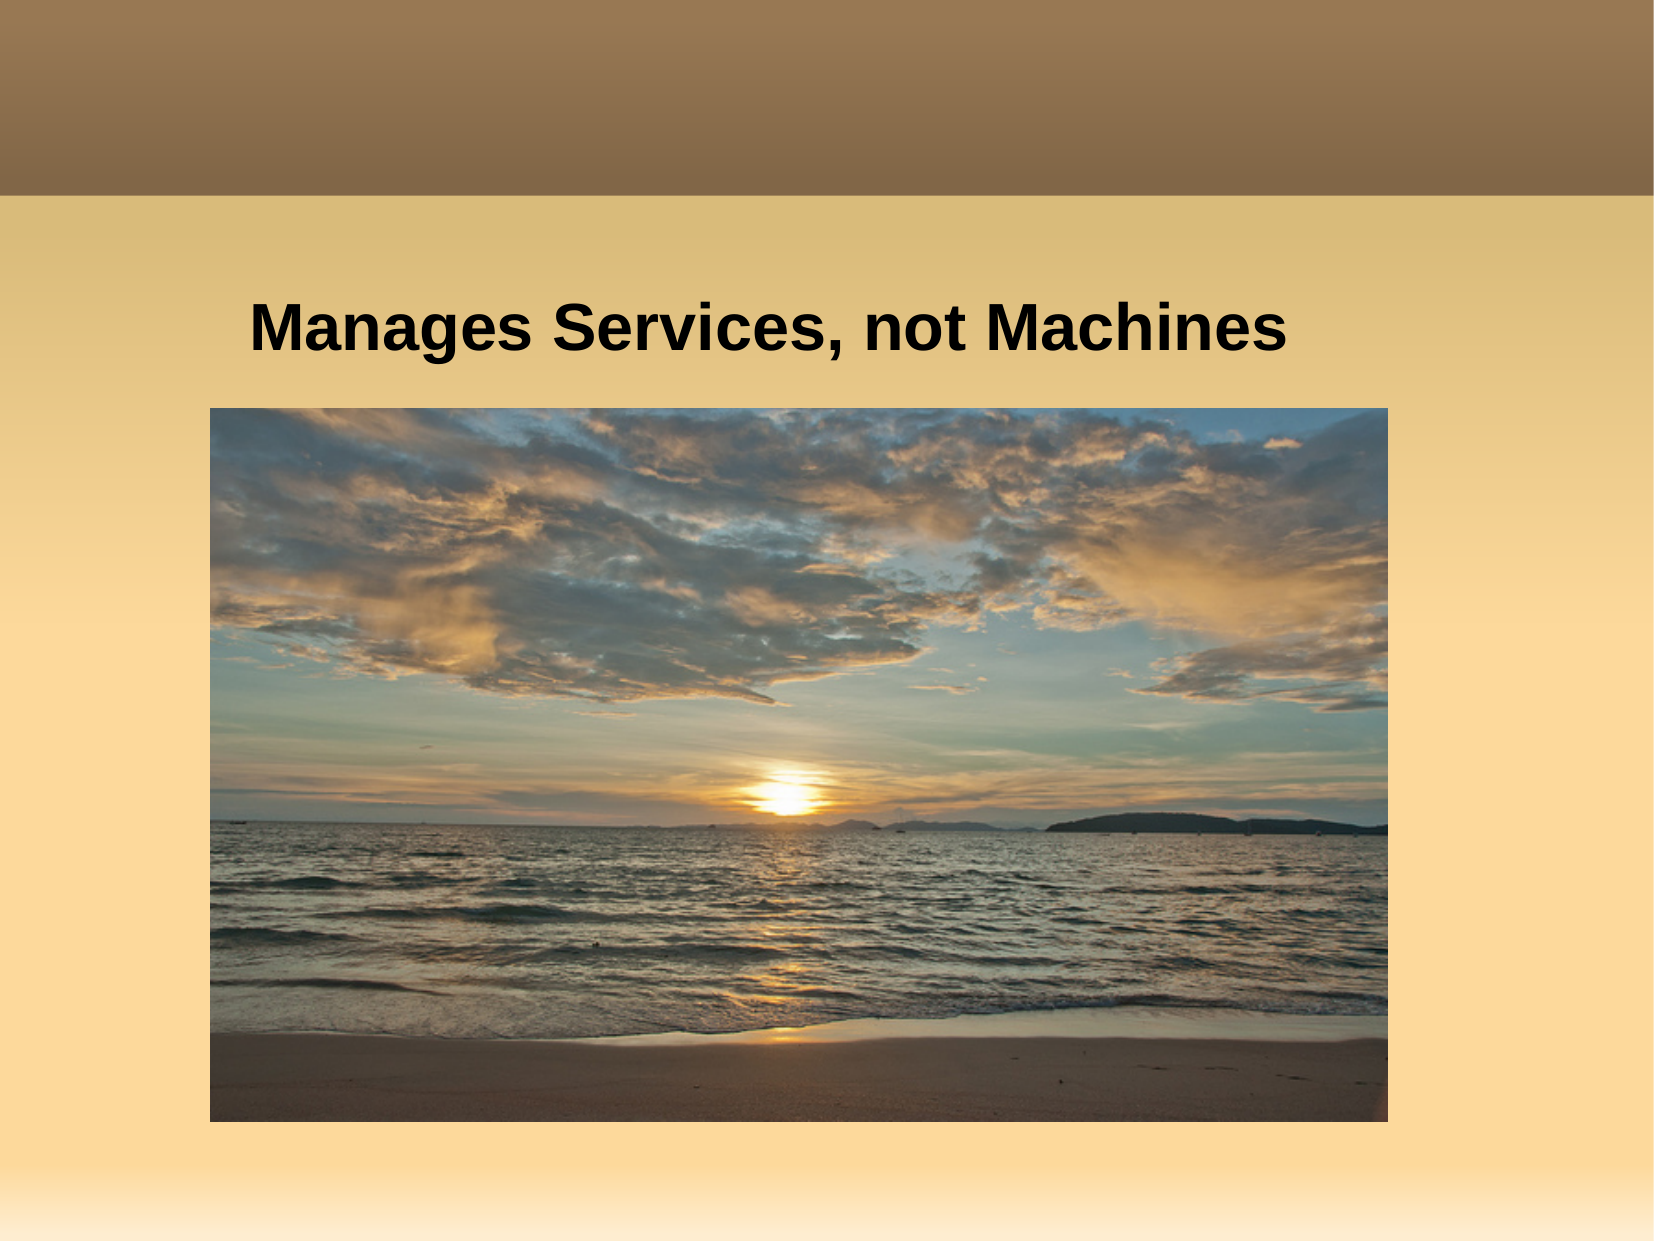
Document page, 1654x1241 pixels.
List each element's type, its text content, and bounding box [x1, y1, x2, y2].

title [76, 1, 1565, 207]
picture [0, 0, 1654, 1241]
list Manages Services, not Machines [82, 290, 1571, 366]
